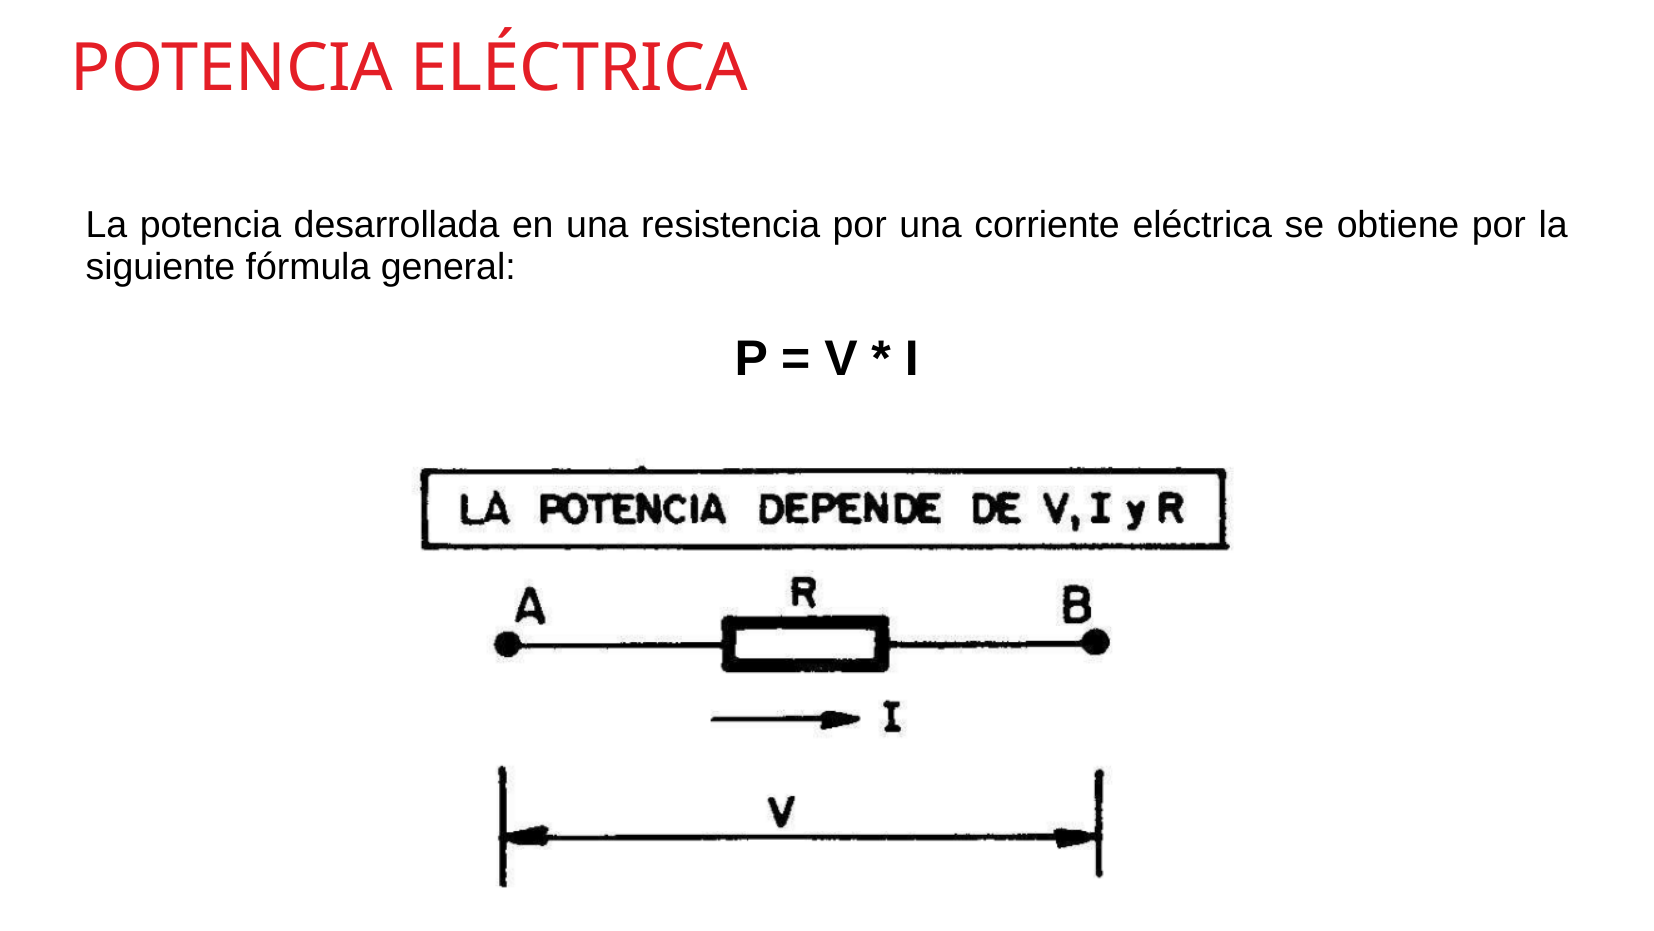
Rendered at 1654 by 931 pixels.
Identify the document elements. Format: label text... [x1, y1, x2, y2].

text_box La potencia desarrollada en una resistencia por una corriente eléctrica se obtiene por la siguiente fórmula general: P = V * I [70, 196, 1583, 394]
picture [403, 447, 1250, 910]
title POTENCIA ELÉCTRICA [70, 11, 1347, 118]
